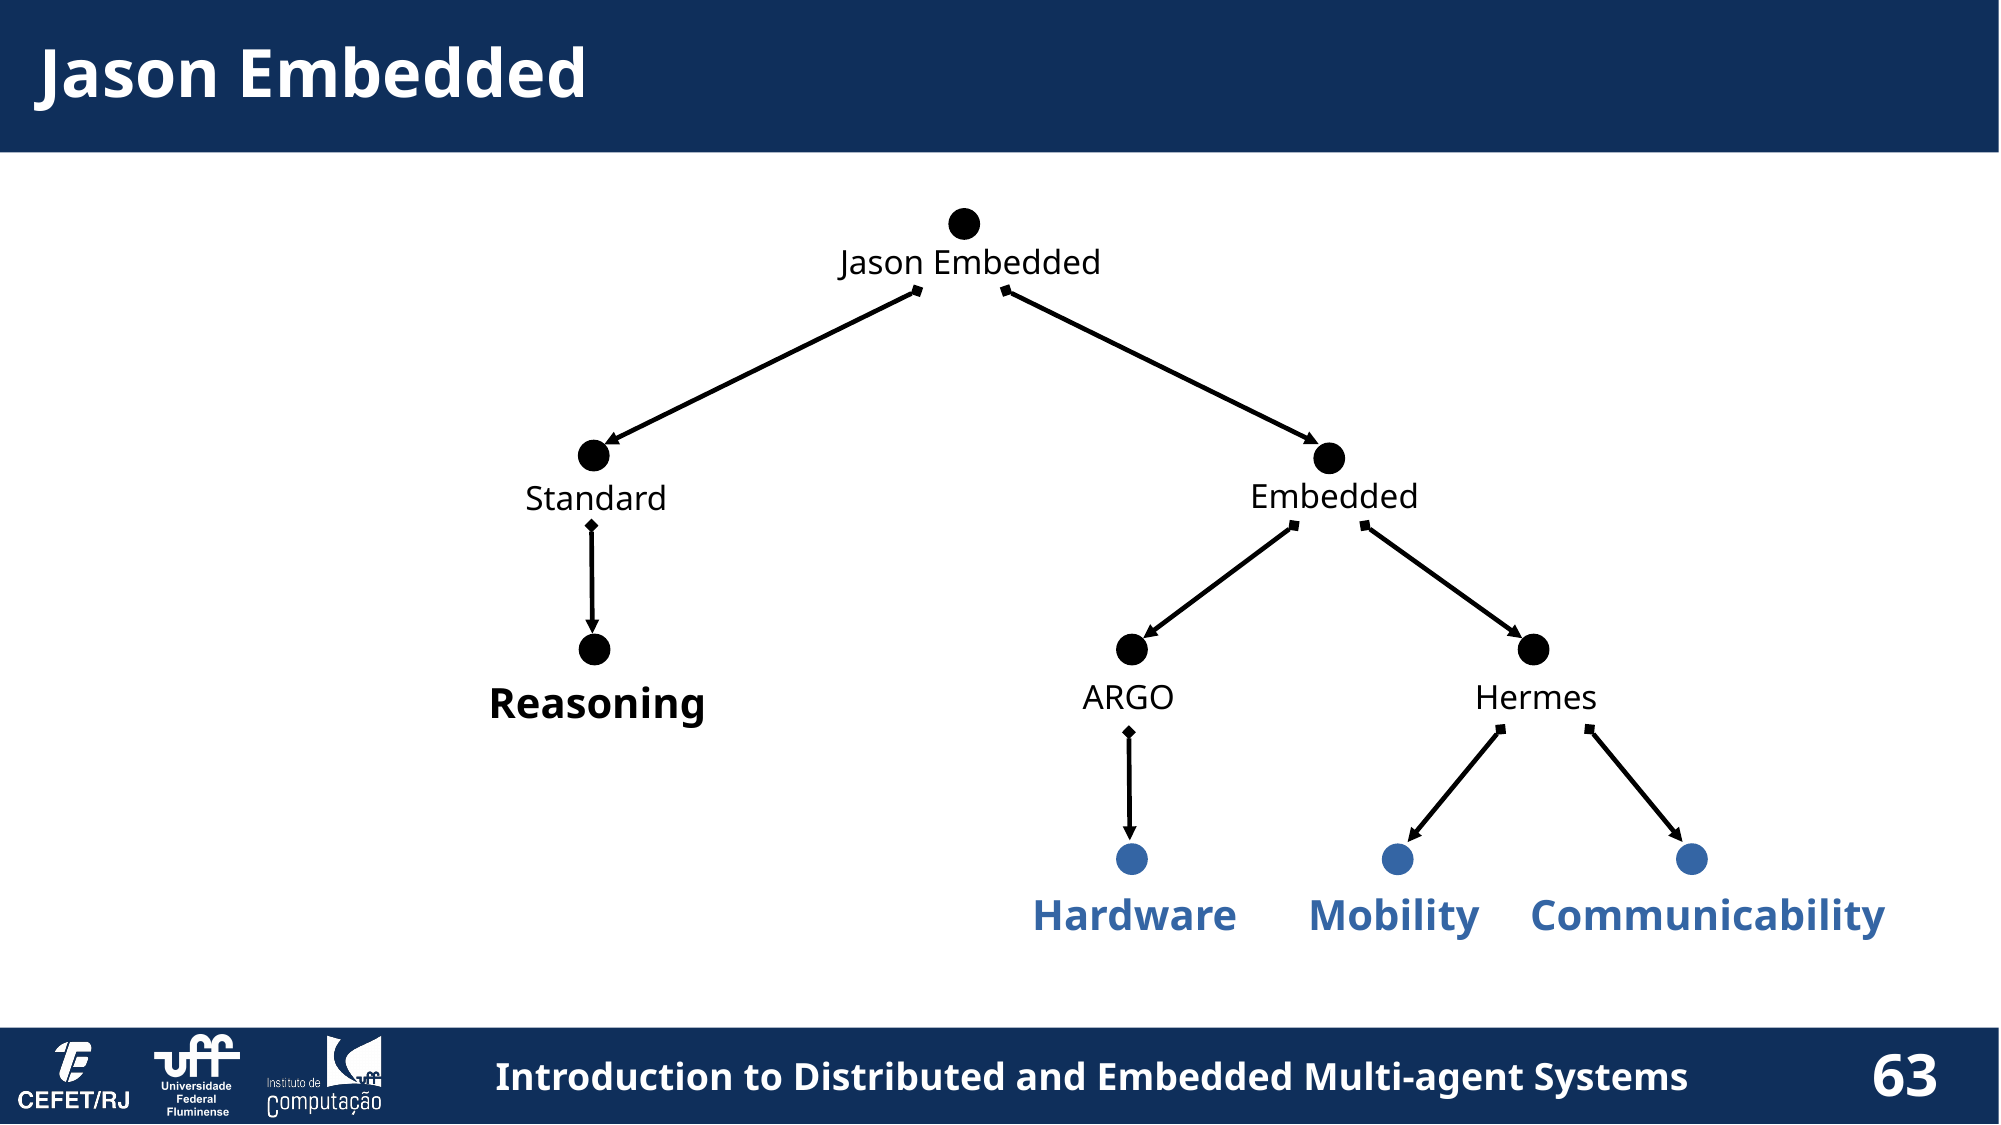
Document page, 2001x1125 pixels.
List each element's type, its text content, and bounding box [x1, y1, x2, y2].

picture [153, 1033, 241, 1121]
text_box Mobility [1293, 881, 1495, 947]
text_box Communicability [1515, 881, 1901, 947]
text_box [578, 633, 611, 666]
text_box Embedded [1228, 467, 1441, 523]
text_box [1116, 843, 1148, 876]
text_box Hardware [1017, 881, 1253, 947]
picture [265, 1033, 383, 1118]
text_box Reasoning [473, 669, 722, 734]
text_box [1676, 843, 1708, 876]
text_box Standard [510, 469, 683, 525]
text_box [1313, 442, 1346, 475]
text_box Jason Embedded [25, 23, 1999, 119]
picture [18, 1021, 129, 1125]
text_box [1517, 633, 1550, 666]
text_box Jason Embedded [825, 233, 1117, 289]
text_box Hermes [1459, 669, 1613, 724]
text_box [948, 208, 981, 233]
text_box [577, 439, 610, 469]
text_box ARGO [1067, 669, 1190, 724]
text_box [1381, 843, 1414, 876]
text_box [1116, 633, 1148, 666]
